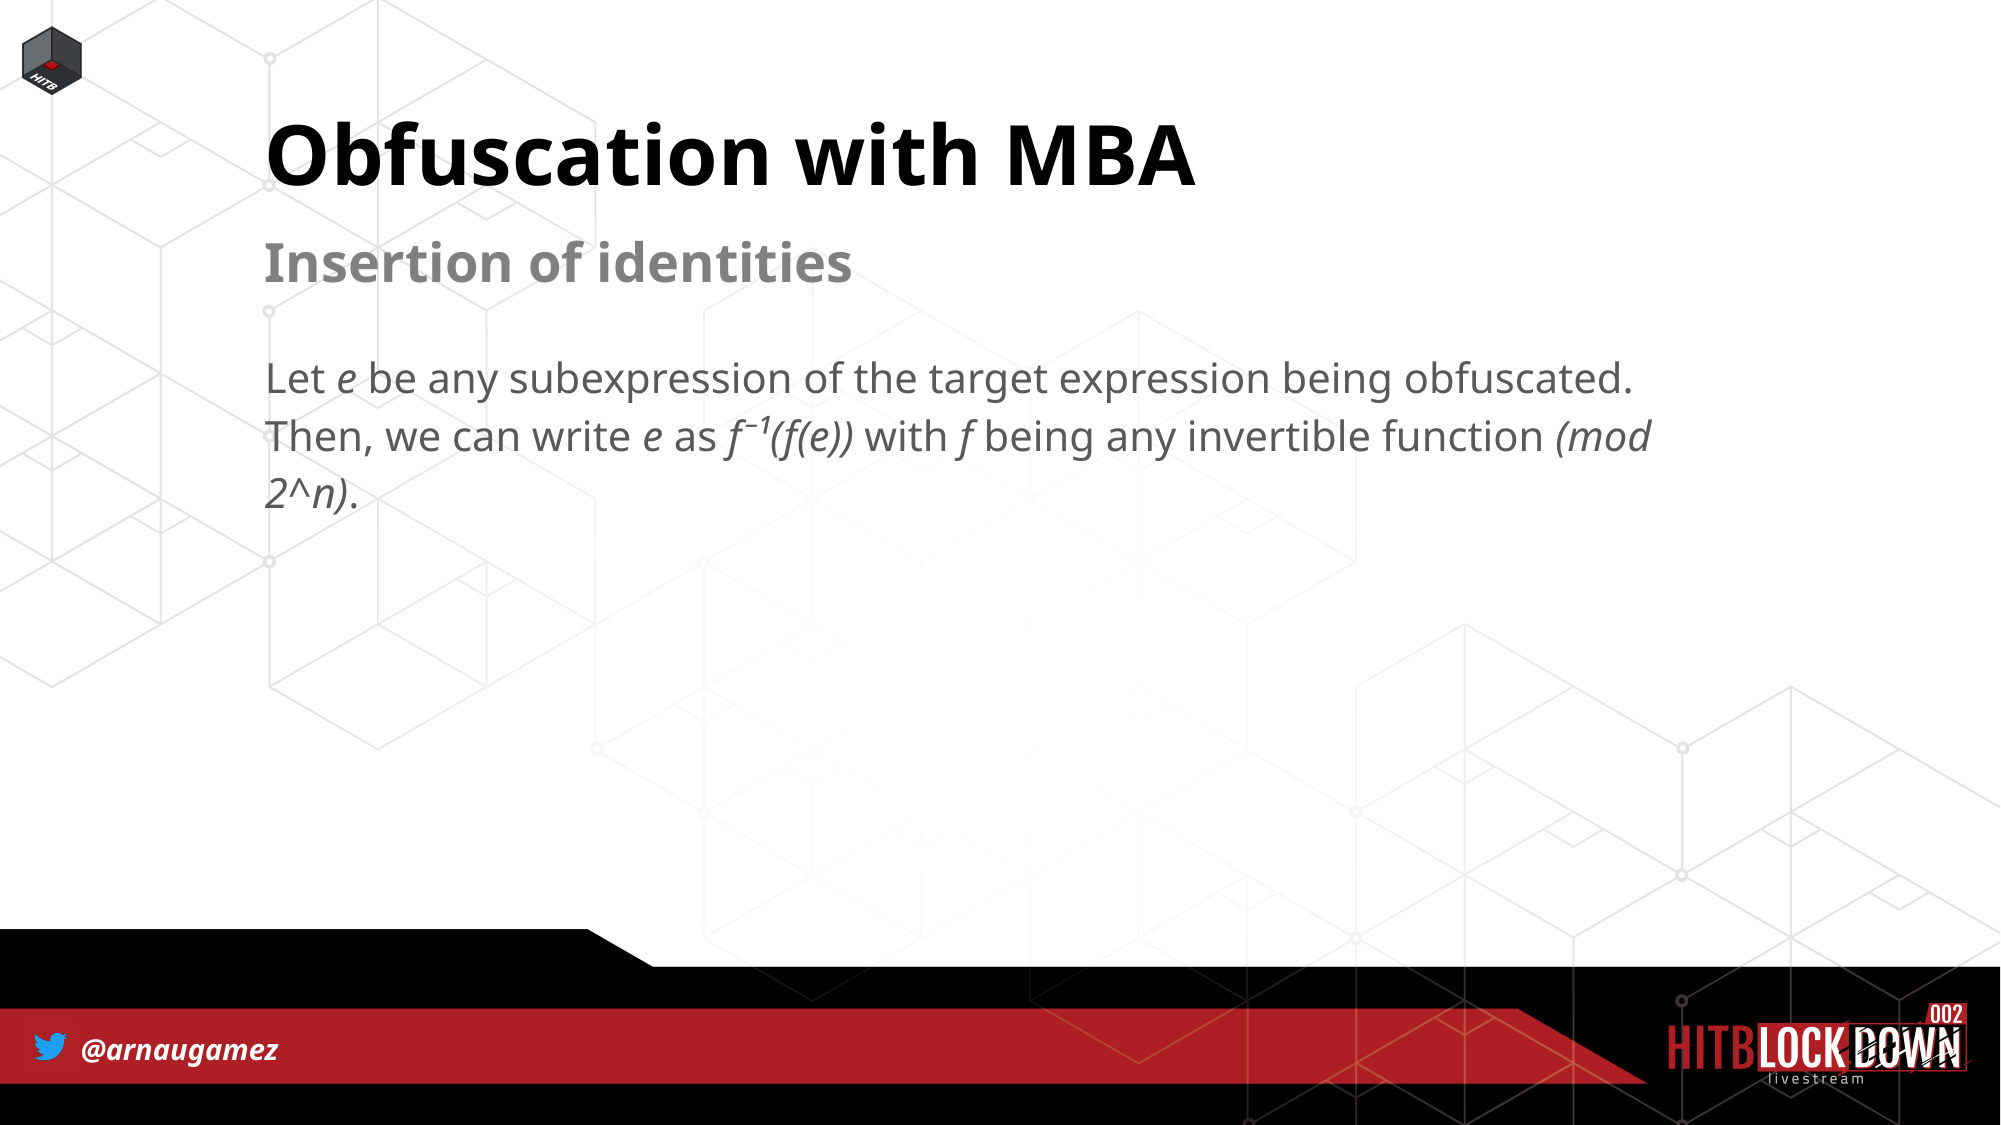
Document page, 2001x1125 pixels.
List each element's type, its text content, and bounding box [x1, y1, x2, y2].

text_box Let e be any subexpression of the target expression being obfuscated. Then, we can write e as f⁻¹(f(e)) with f being any invertible function (mod 2^n). [250, 336, 1751, 706]
text_box Insertion of identities [249, 227, 1790, 322]
title Obfuscation with MBA [249, 108, 1750, 210]
picture [0, 0, 2001, 1125]
